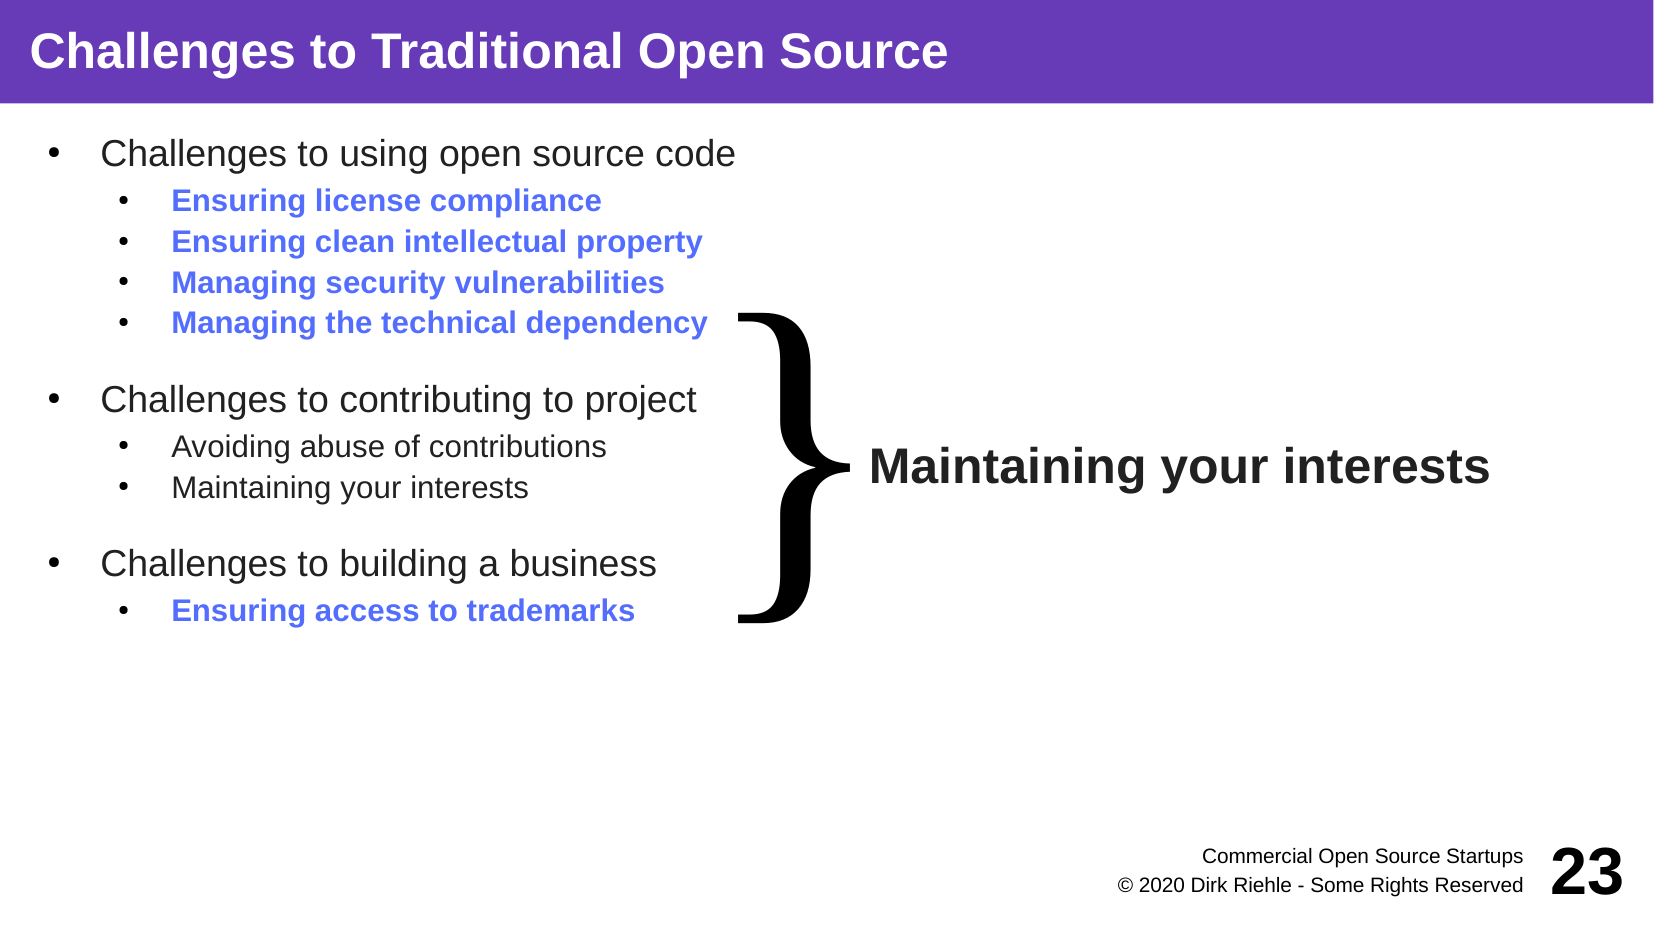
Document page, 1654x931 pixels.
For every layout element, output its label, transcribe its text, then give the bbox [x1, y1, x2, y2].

list Challenges to using open source code Ensuring license compliance Ensuring clean intellectual property Managing security vulnerabilities Managing the technical dependency Challenges to contributing to project Avoiding abuse of contributions Maintaining your interests Challenges to building a business Ensuring access to trademarks [29, 132, 1625, 813]
title Challenges to Traditional Open Source [0, 0, 1654, 104]
text_box } [692, 227, 897, 667]
text_box Maintaining your interests [856, 426, 1504, 506]
